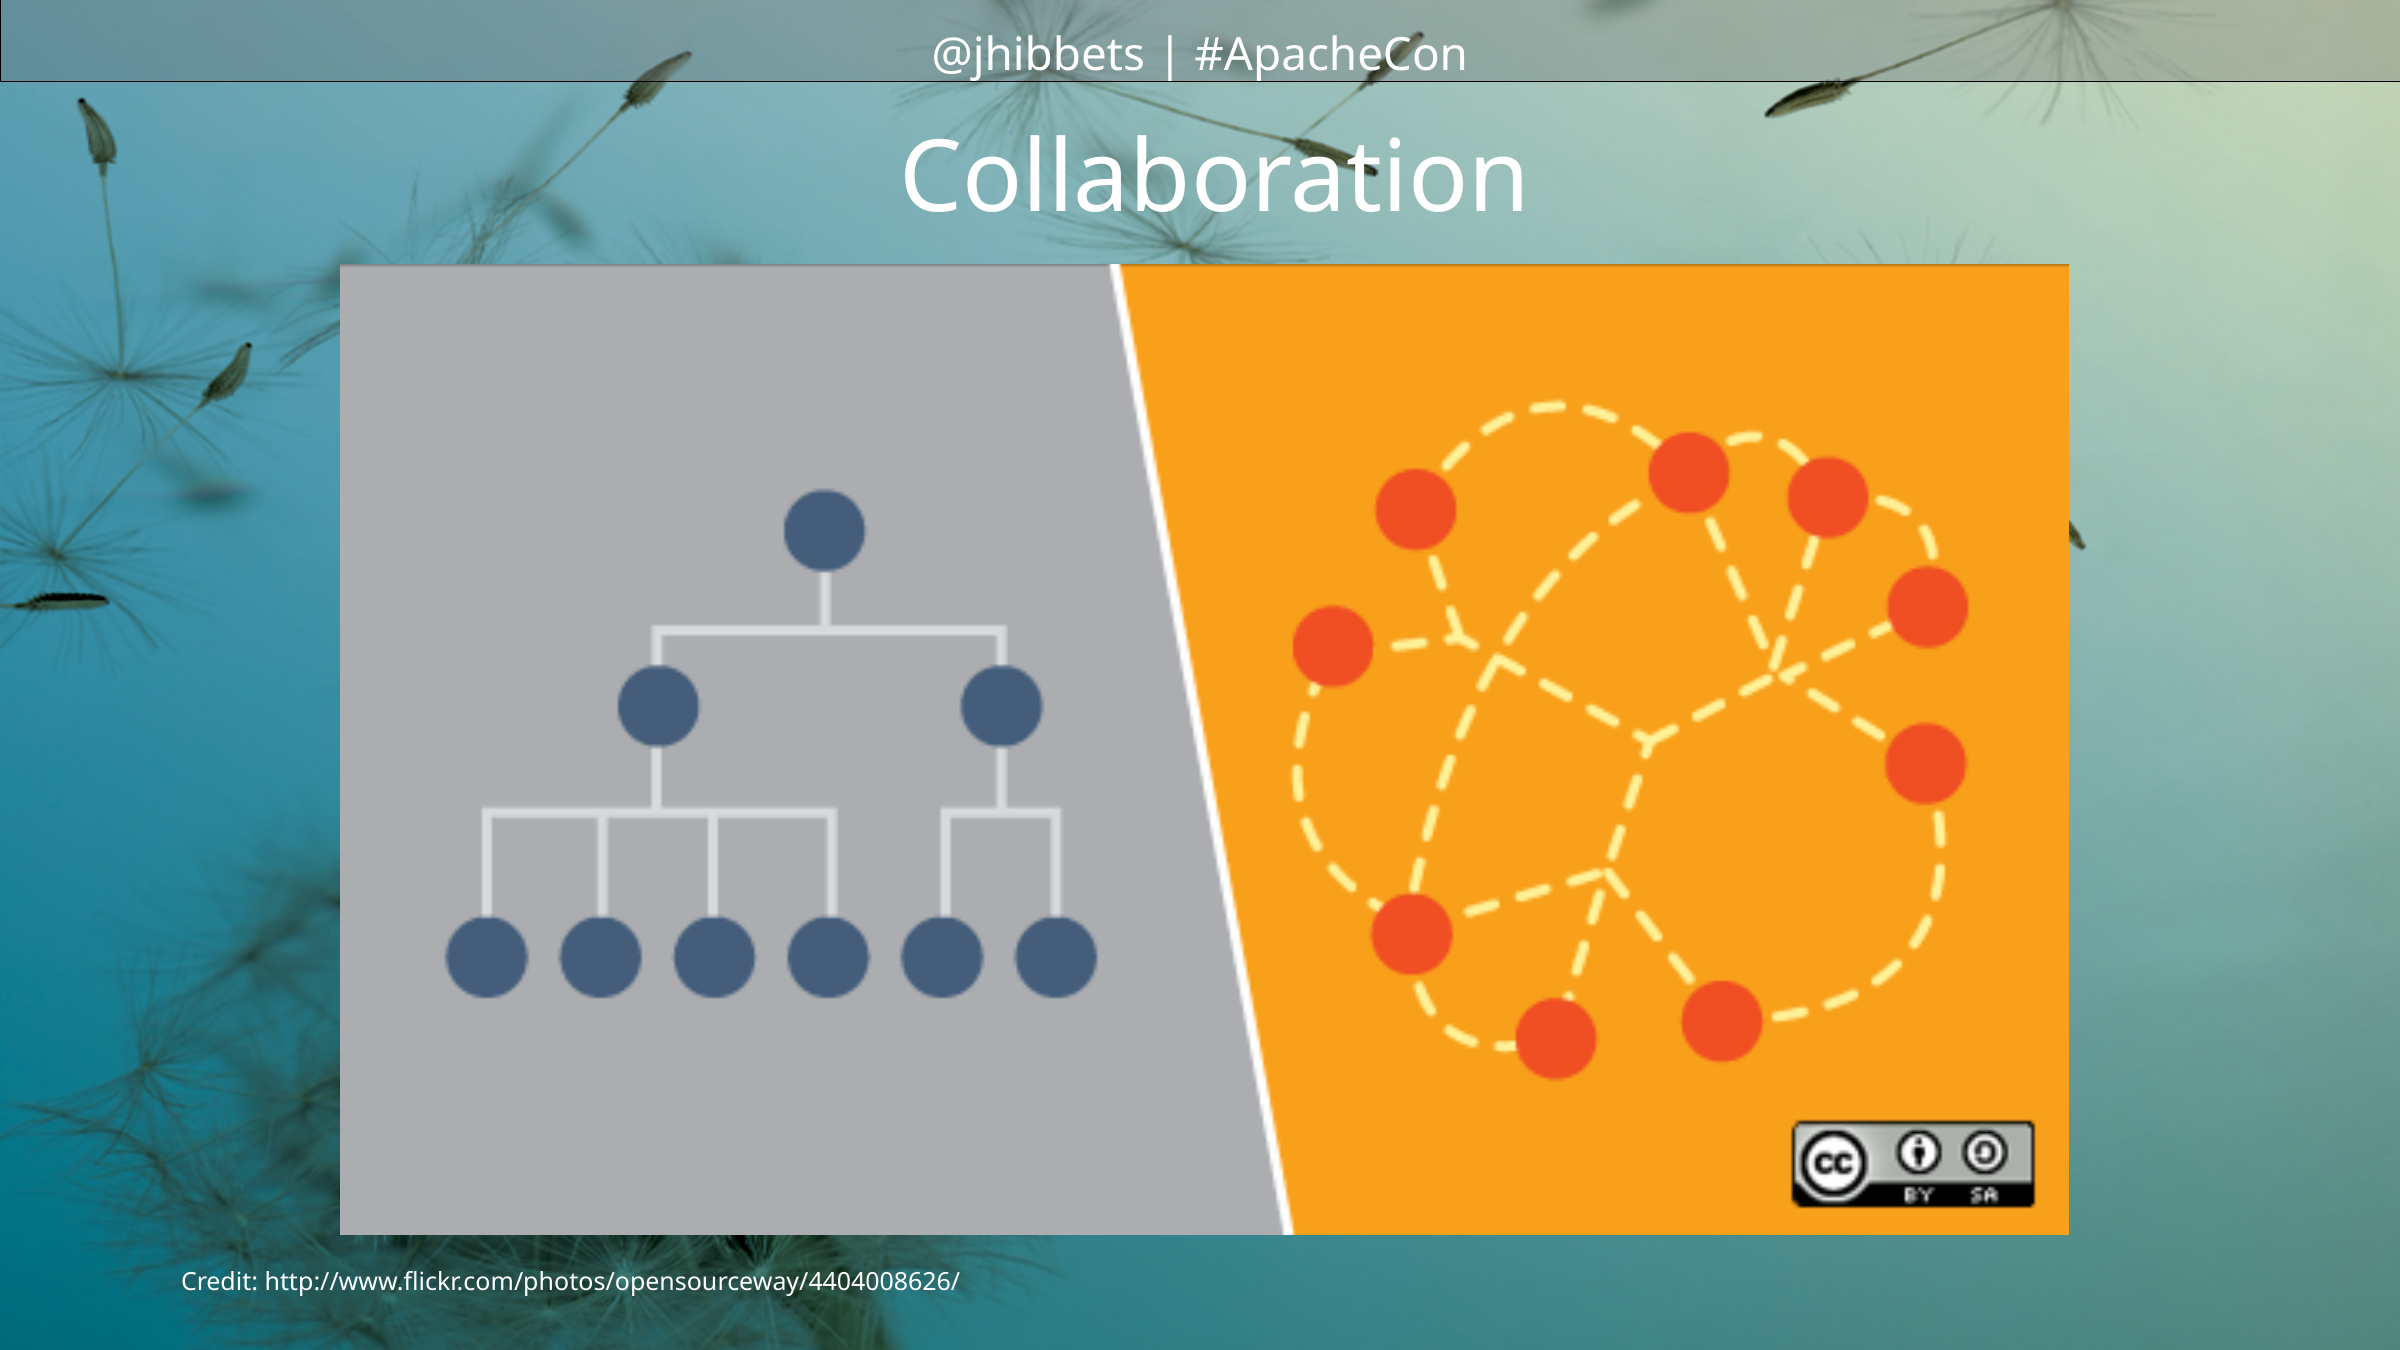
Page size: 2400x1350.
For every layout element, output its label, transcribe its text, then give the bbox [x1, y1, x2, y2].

title Collaboration [135, 59, 2296, 286]
picture [0, 82, 2400, 1350]
text_box Credit: http://www.flickr.com/photos/opensourceway/4404008626/ [166, 1256, 1366, 1304]
